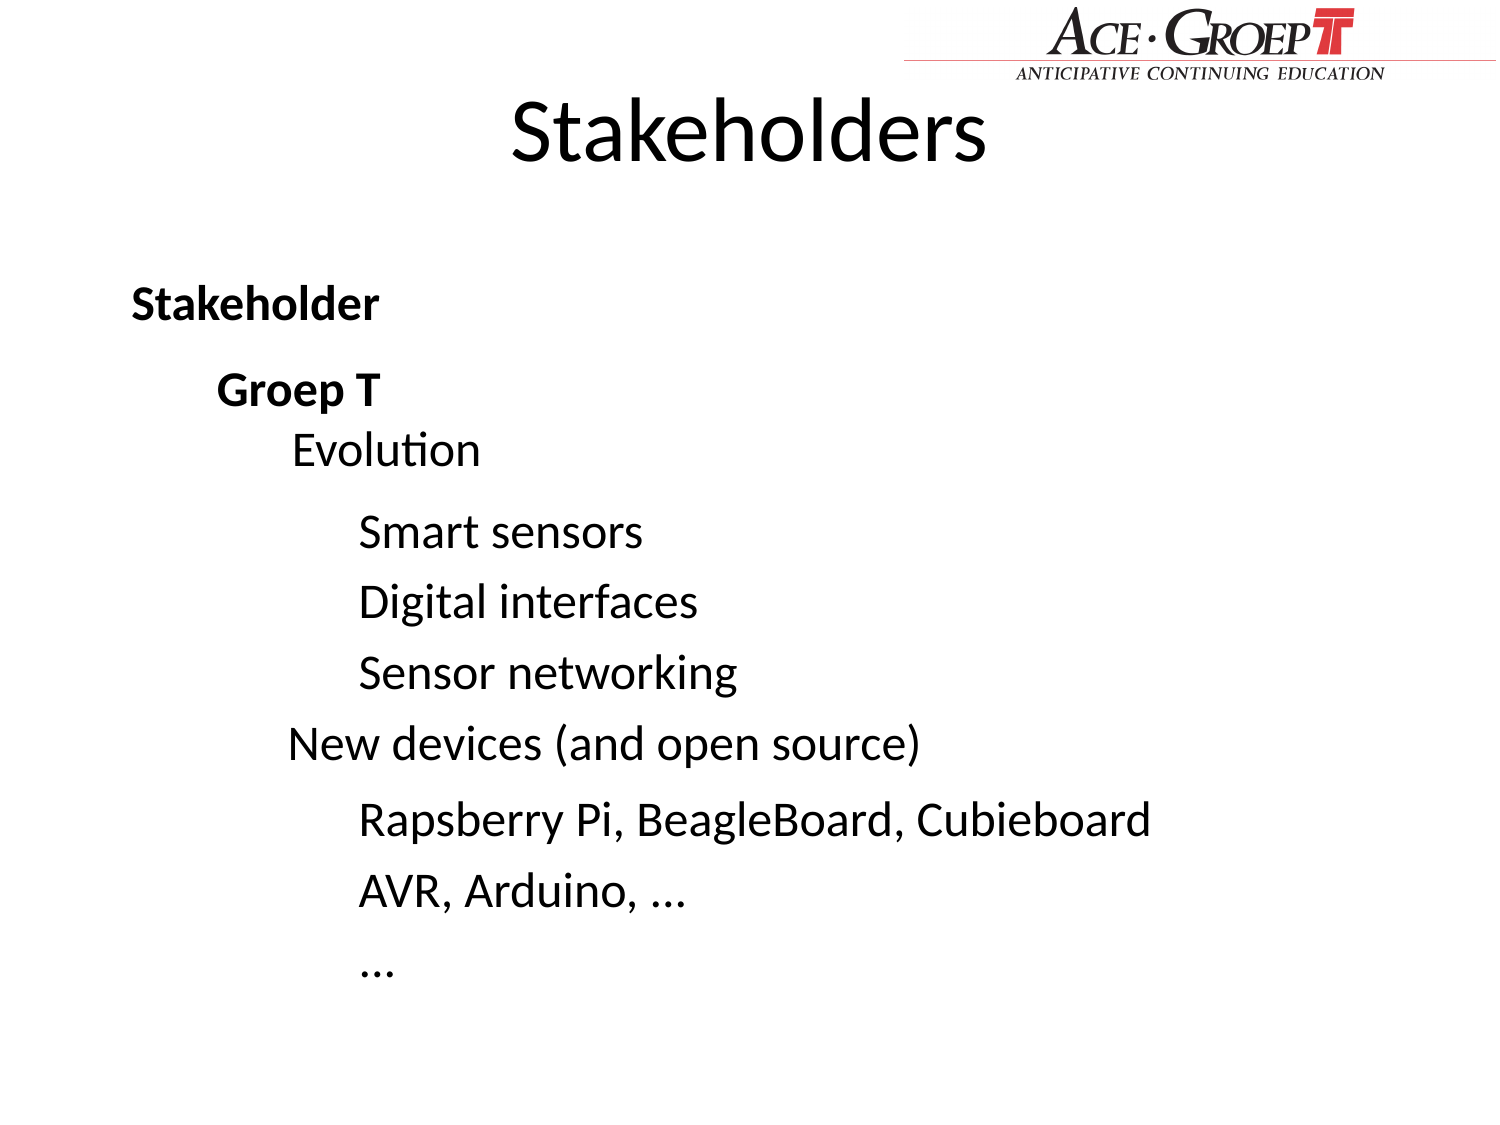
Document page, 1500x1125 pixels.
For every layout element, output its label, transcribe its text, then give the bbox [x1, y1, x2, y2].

picture [904, 7, 1496, 80]
list Stakeholder Groep T Evolution Smart sensors Digital interfaces Sensor networking New devices (and open source) Rapsberry Pi, BeagleBoard, Cubieboard AVR, Arduino, ... ... [60, 262, 1411, 1006]
title Stakeholders [75, 45, 1425, 233]
